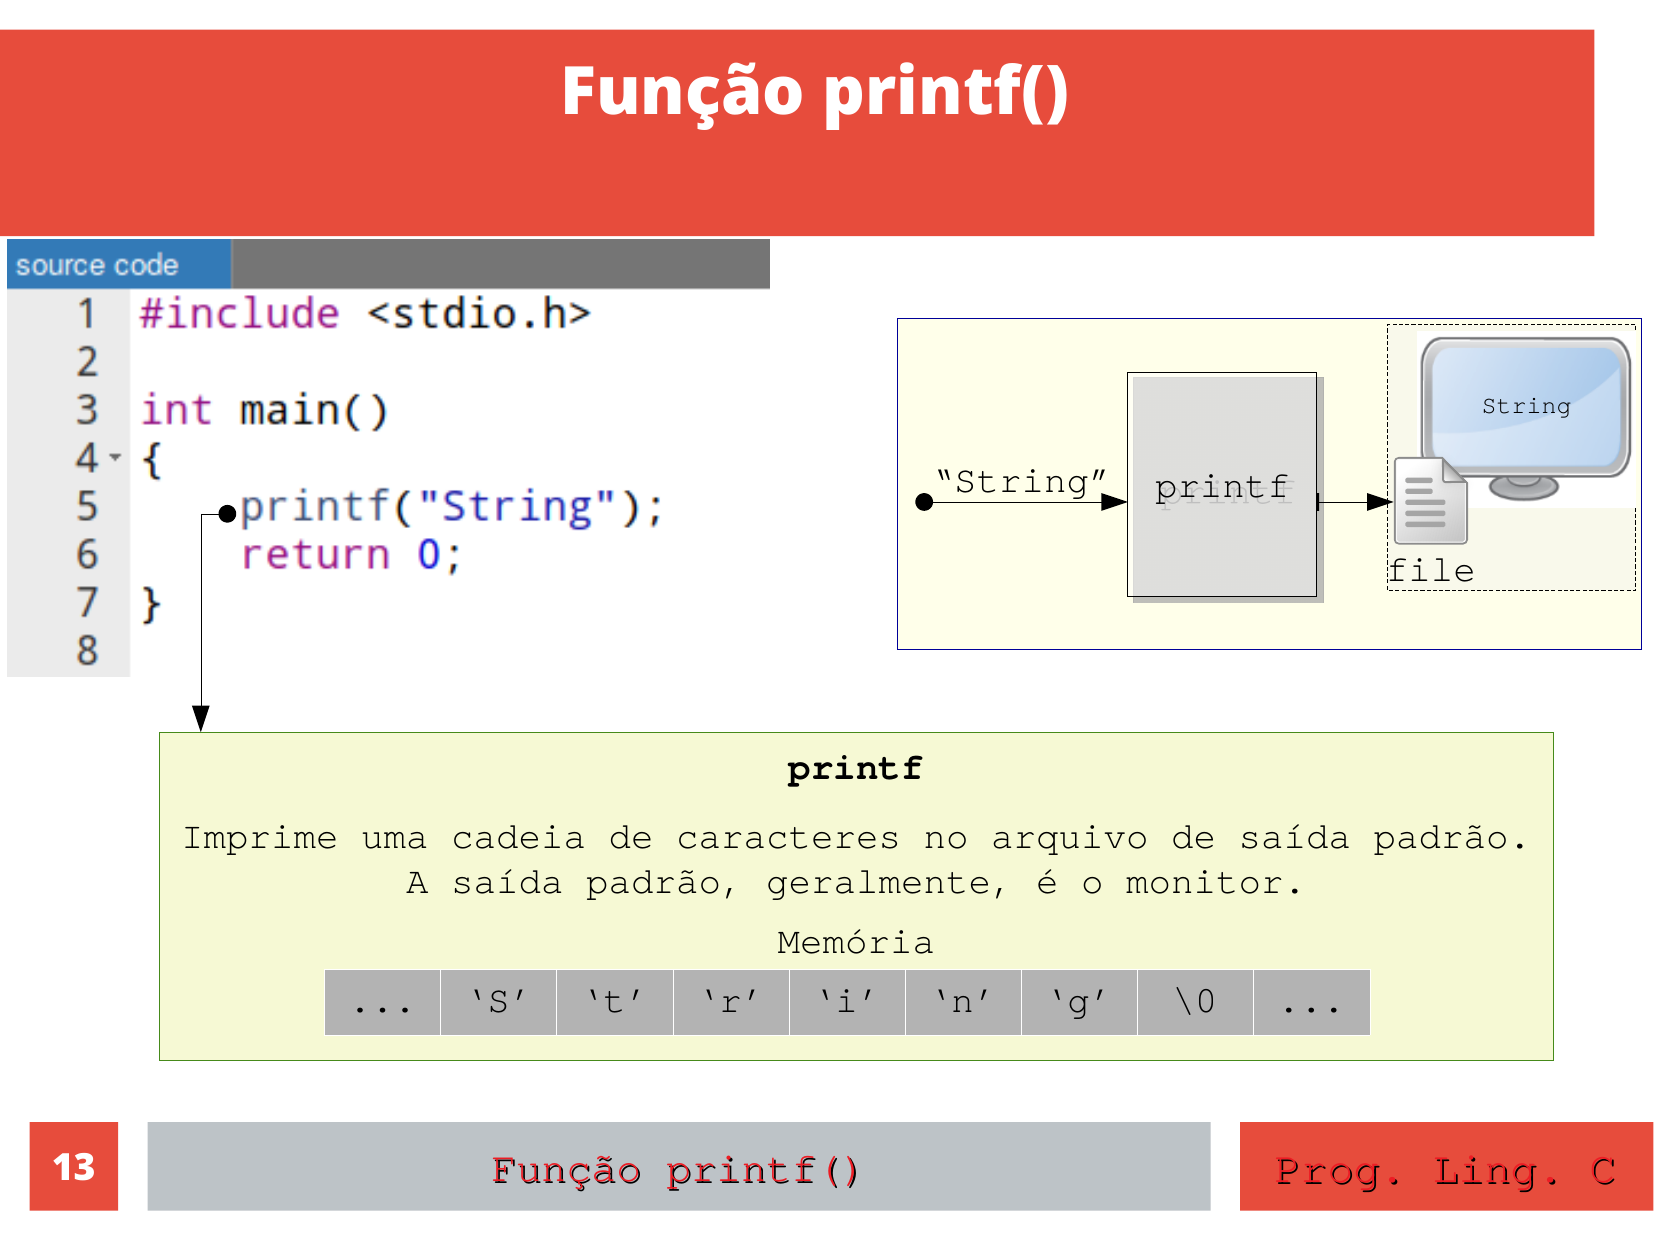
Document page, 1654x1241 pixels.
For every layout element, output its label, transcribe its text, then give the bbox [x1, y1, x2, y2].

table_header ‘g’ [1022, 970, 1137, 1035]
title Função printf() [283, 42, 1347, 225]
text_box Função printf() [197, 1133, 1162, 1199]
text_box printf Imprime uma cadeia de caracteres no arquivo de saída padrão. A saída padrão, geralmente, é o monitor. Memória [159, 732, 1554, 1061]
table_header ‘i’ [790, 970, 905, 1035]
table_header ... [325, 970, 440, 1035]
table_header \0 [1138, 970, 1253, 1035]
table_header ... [1254, 970, 1370, 1035]
table_header ‘t’ [557, 970, 673, 1035]
table_header ‘n’ [906, 970, 1021, 1035]
text_box [897, 318, 1642, 650]
text_box printf [1127, 372, 1317, 597]
table_header ‘r’ [674, 970, 789, 1035]
picture [1375, 331, 1636, 556]
table_header ‘S’ [441, 970, 556, 1035]
picture [7, 239, 770, 677]
text_box Prog. Ling. C [1233, 1133, 1654, 1202]
